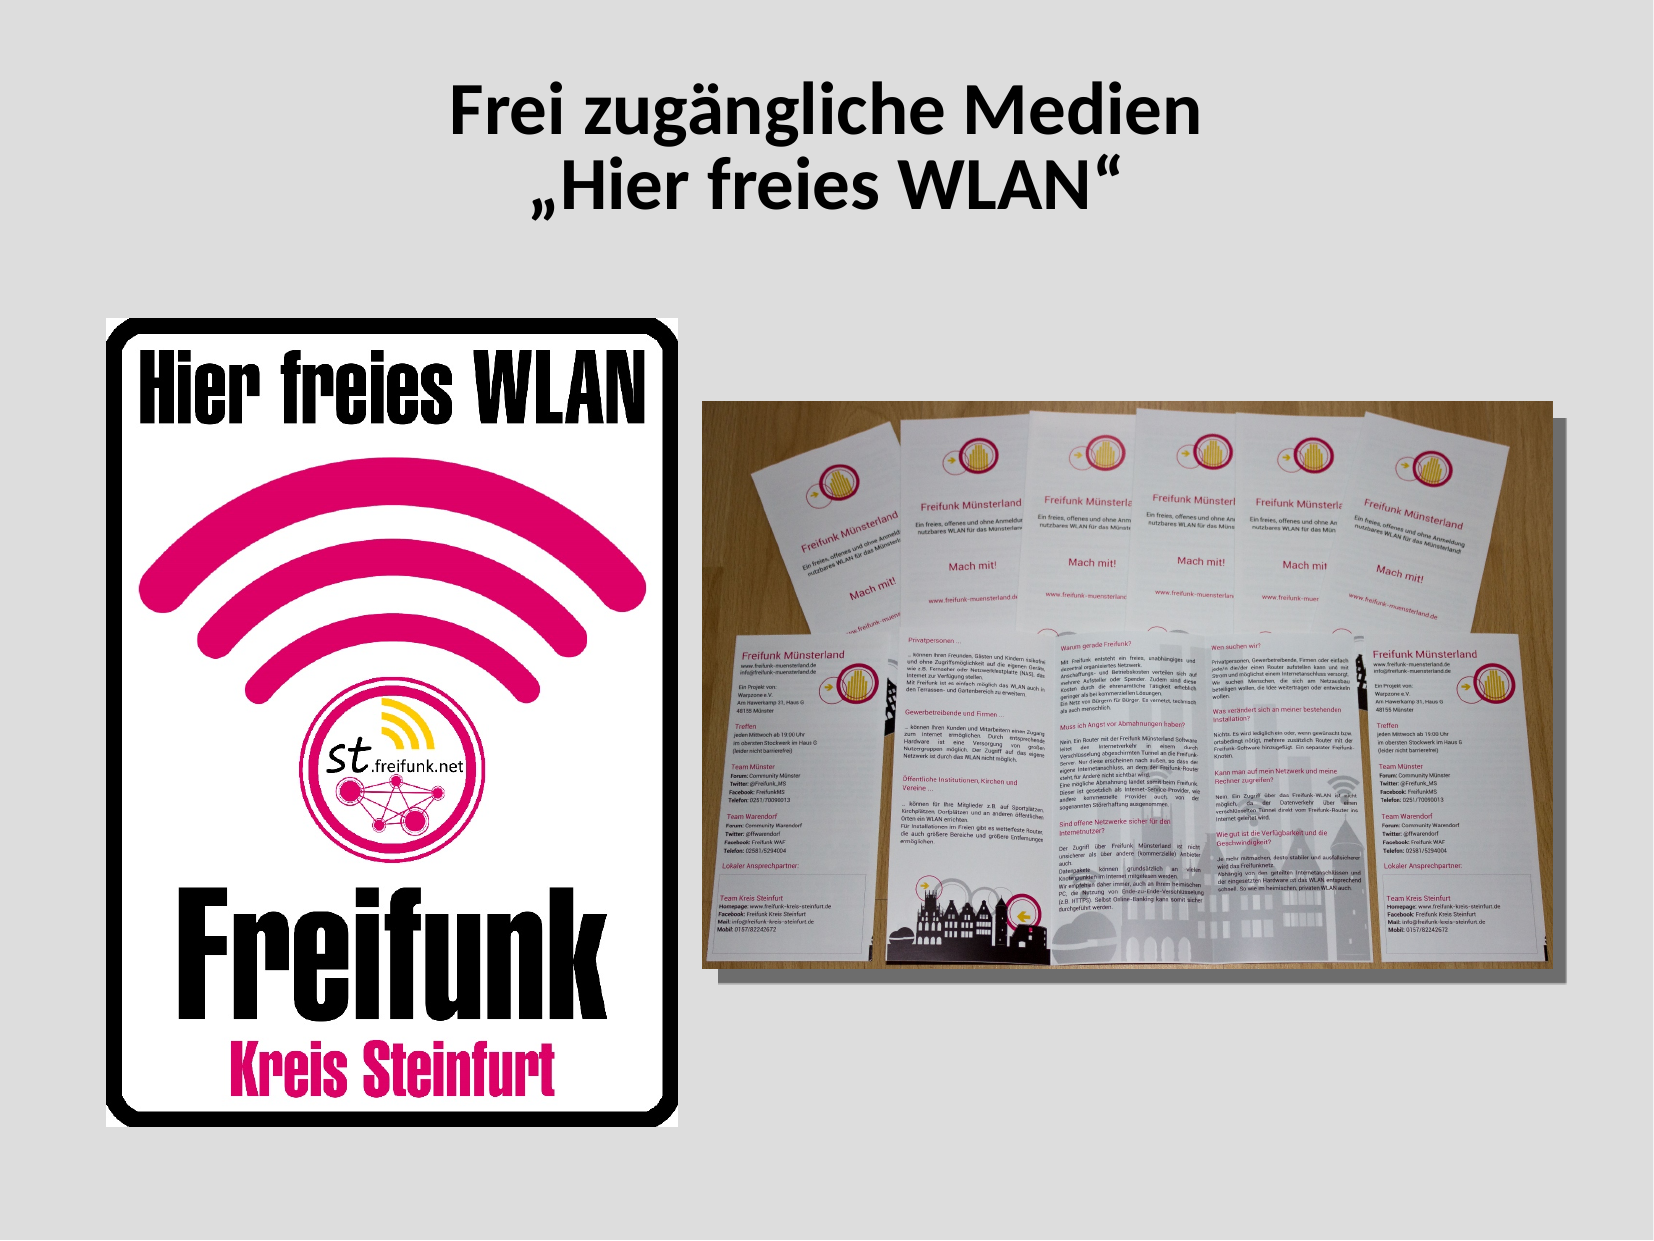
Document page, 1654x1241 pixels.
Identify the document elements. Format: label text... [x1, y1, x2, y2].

picture [702, 401, 1553, 969]
picture [106, 318, 678, 1127]
title Frei zugängliche Medien „Hier freies WLAN“ [82, 49, 1571, 257]
